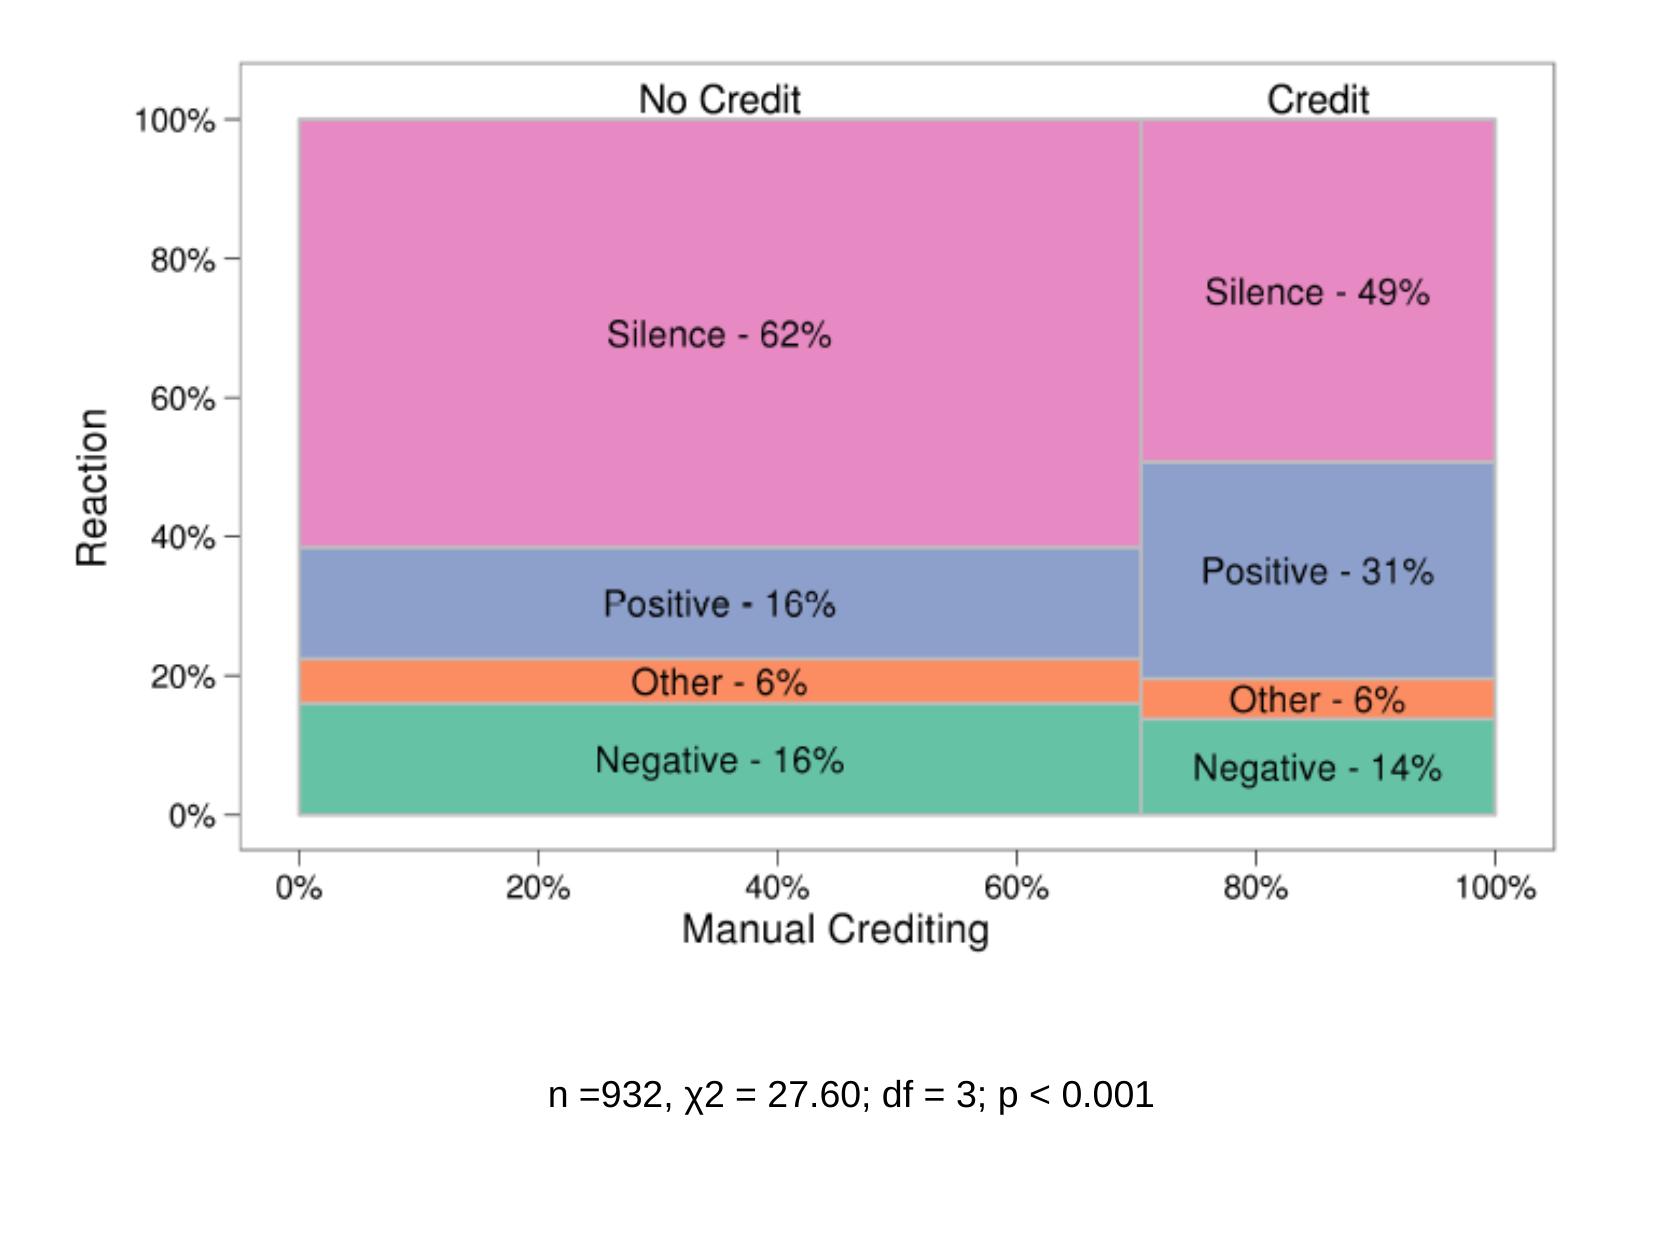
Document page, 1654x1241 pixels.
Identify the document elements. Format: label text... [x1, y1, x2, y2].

picture [10, 10, 1637, 997]
text_box n =932, χ2 = 27.60; df = 3; p < 0.001 [188, 1066, 1516, 1124]
